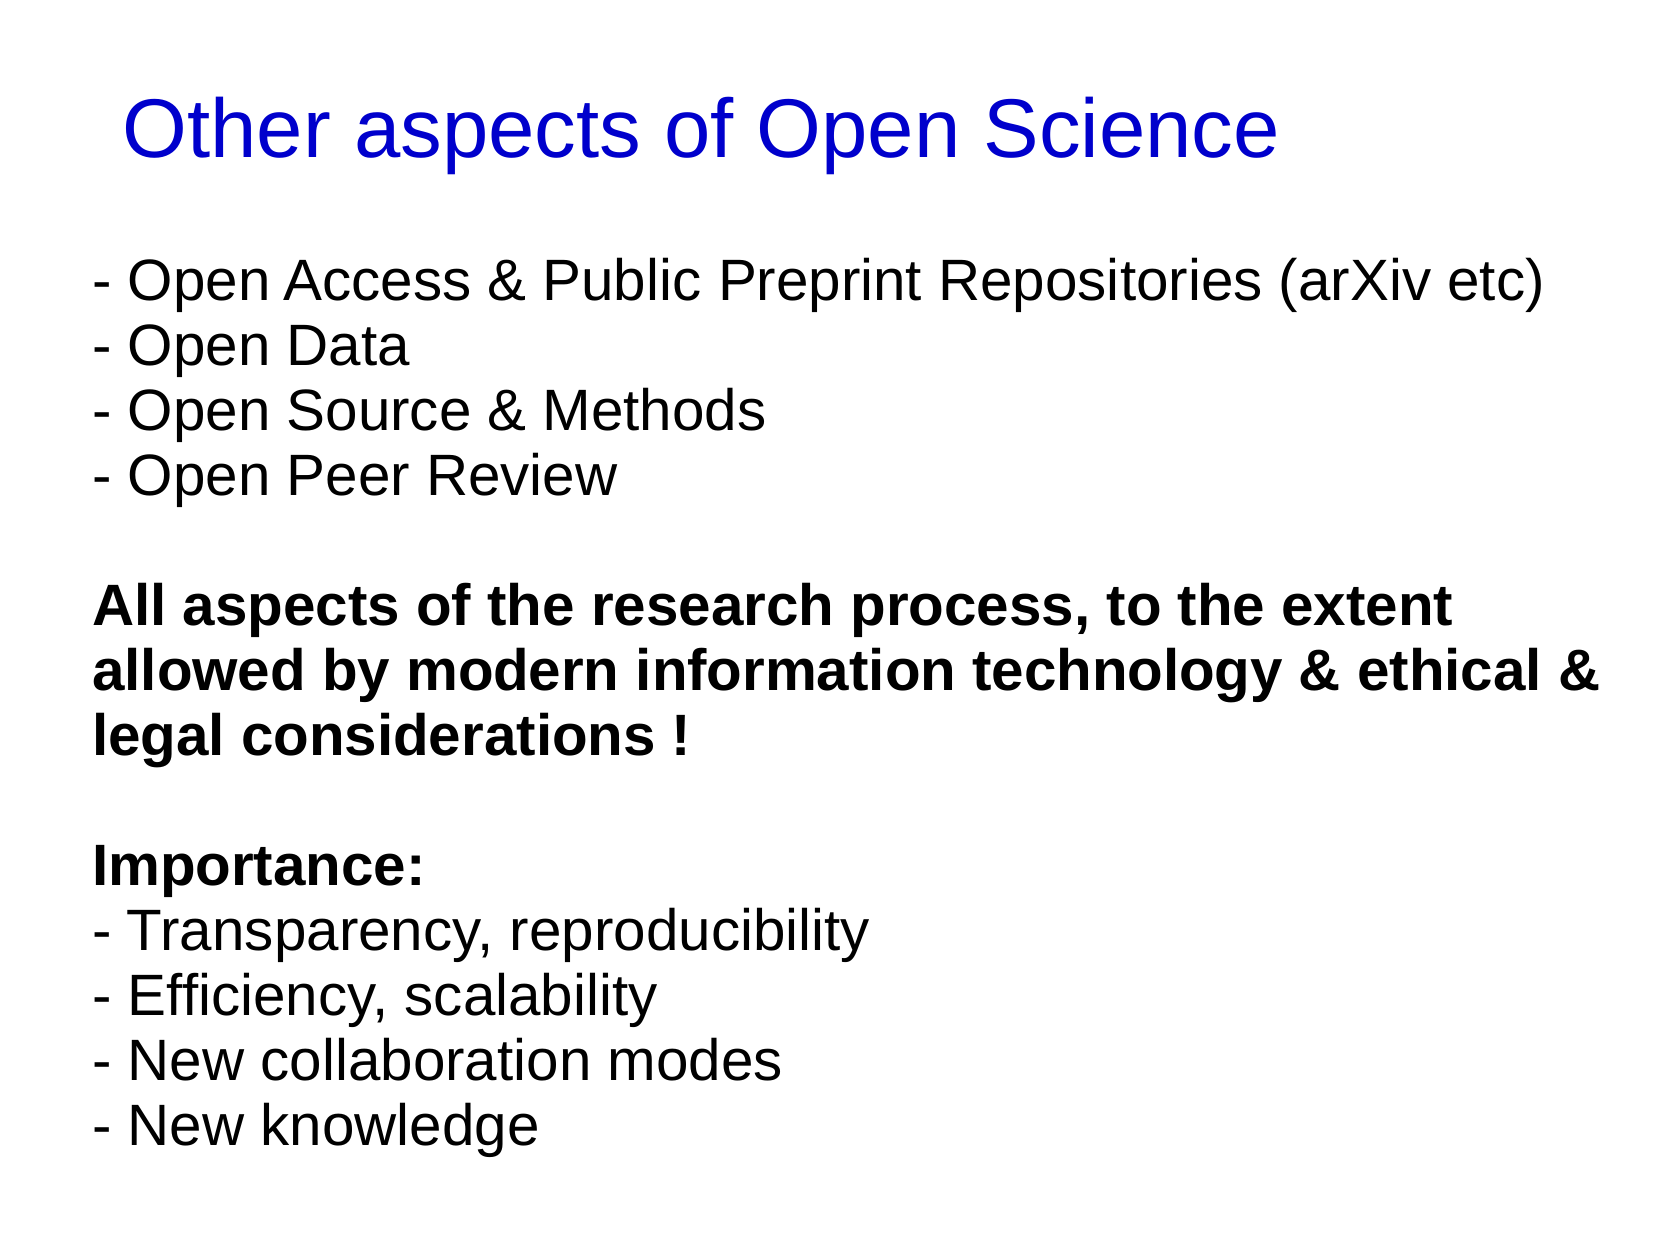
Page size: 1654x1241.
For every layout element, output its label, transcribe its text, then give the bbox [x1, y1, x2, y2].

title - Open Access & Public Preprint Repositories (arXiv etc) - Open Data - Open Source & Methods - Open Peer Review All aspects of the research process, to the extent allowed by modern information technology & ethical & legal considerations ! Importance: - Transparency, reproducibility - Efficiency, scalability - New collaboration modes - New knowledge [56, 247, 1621, 1223]
text_box Other aspects of Open Science [108, 75, 1531, 183]
